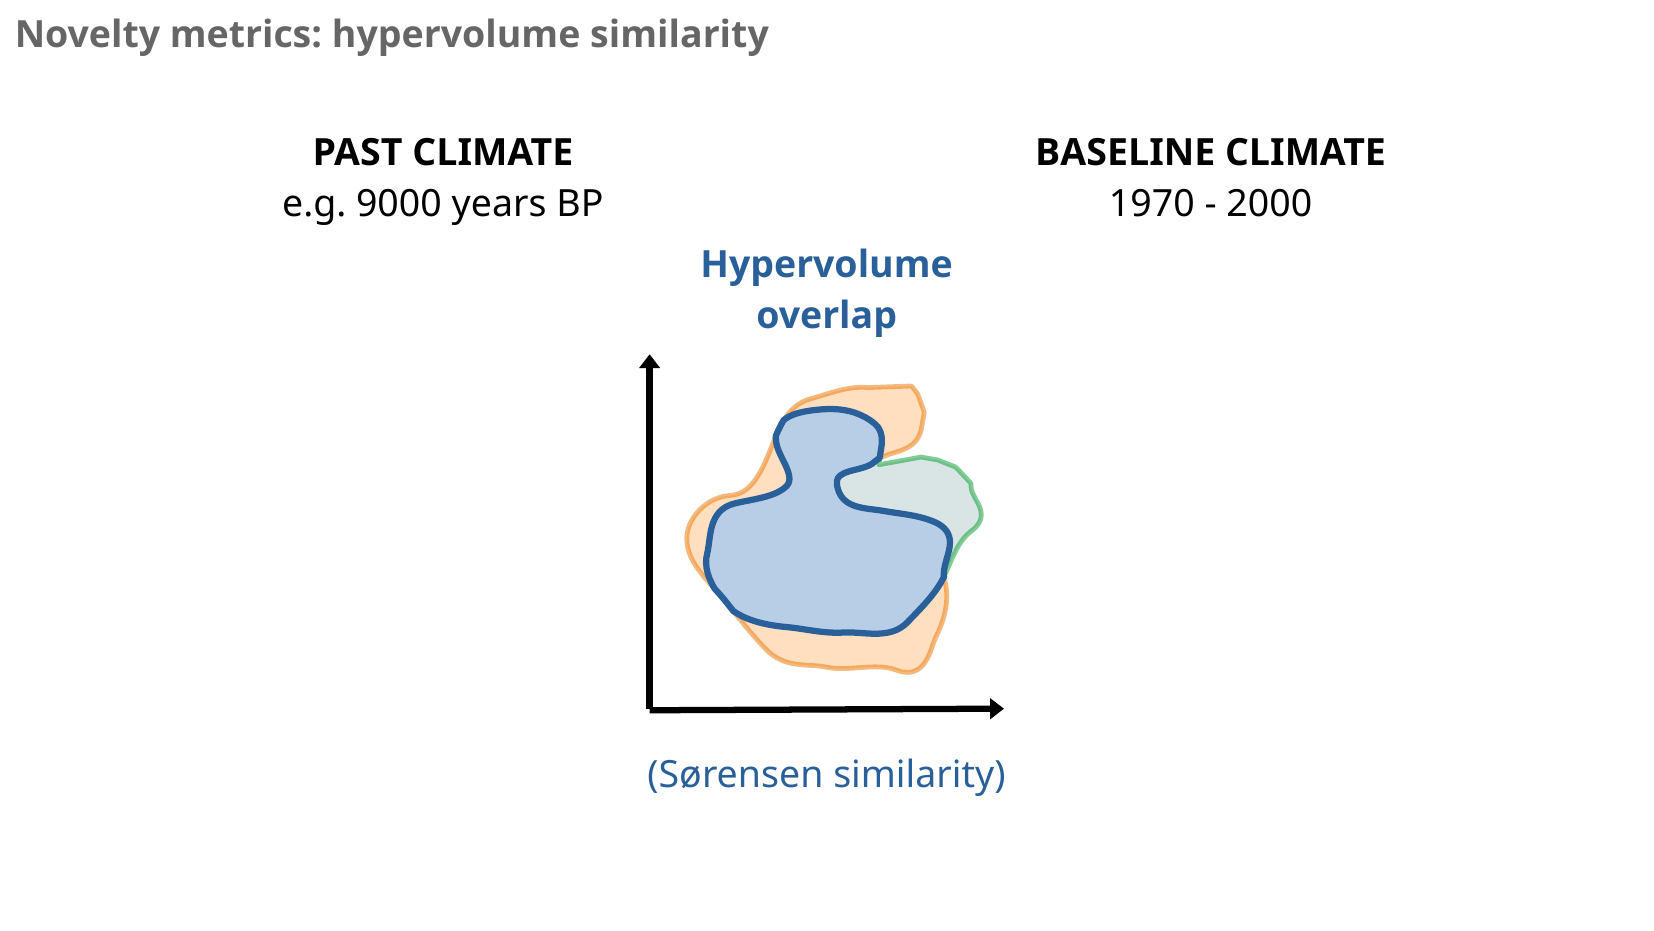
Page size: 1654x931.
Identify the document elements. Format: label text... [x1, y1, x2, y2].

text_box (Sørensen similarity) [620, 731, 1034, 816]
text_box [686, 386, 982, 673]
text_box Novelty metrics: hypervolume similarity [0, 0, 1654, 118]
text_box BASELINE CLIMATE 1970 - 2000 [1003, 118, 1418, 236]
text_box PAST CLIMATE e.g. 9000 years BP [236, 118, 650, 235]
text_box Hypervolume overlap [620, 246, 1034, 331]
